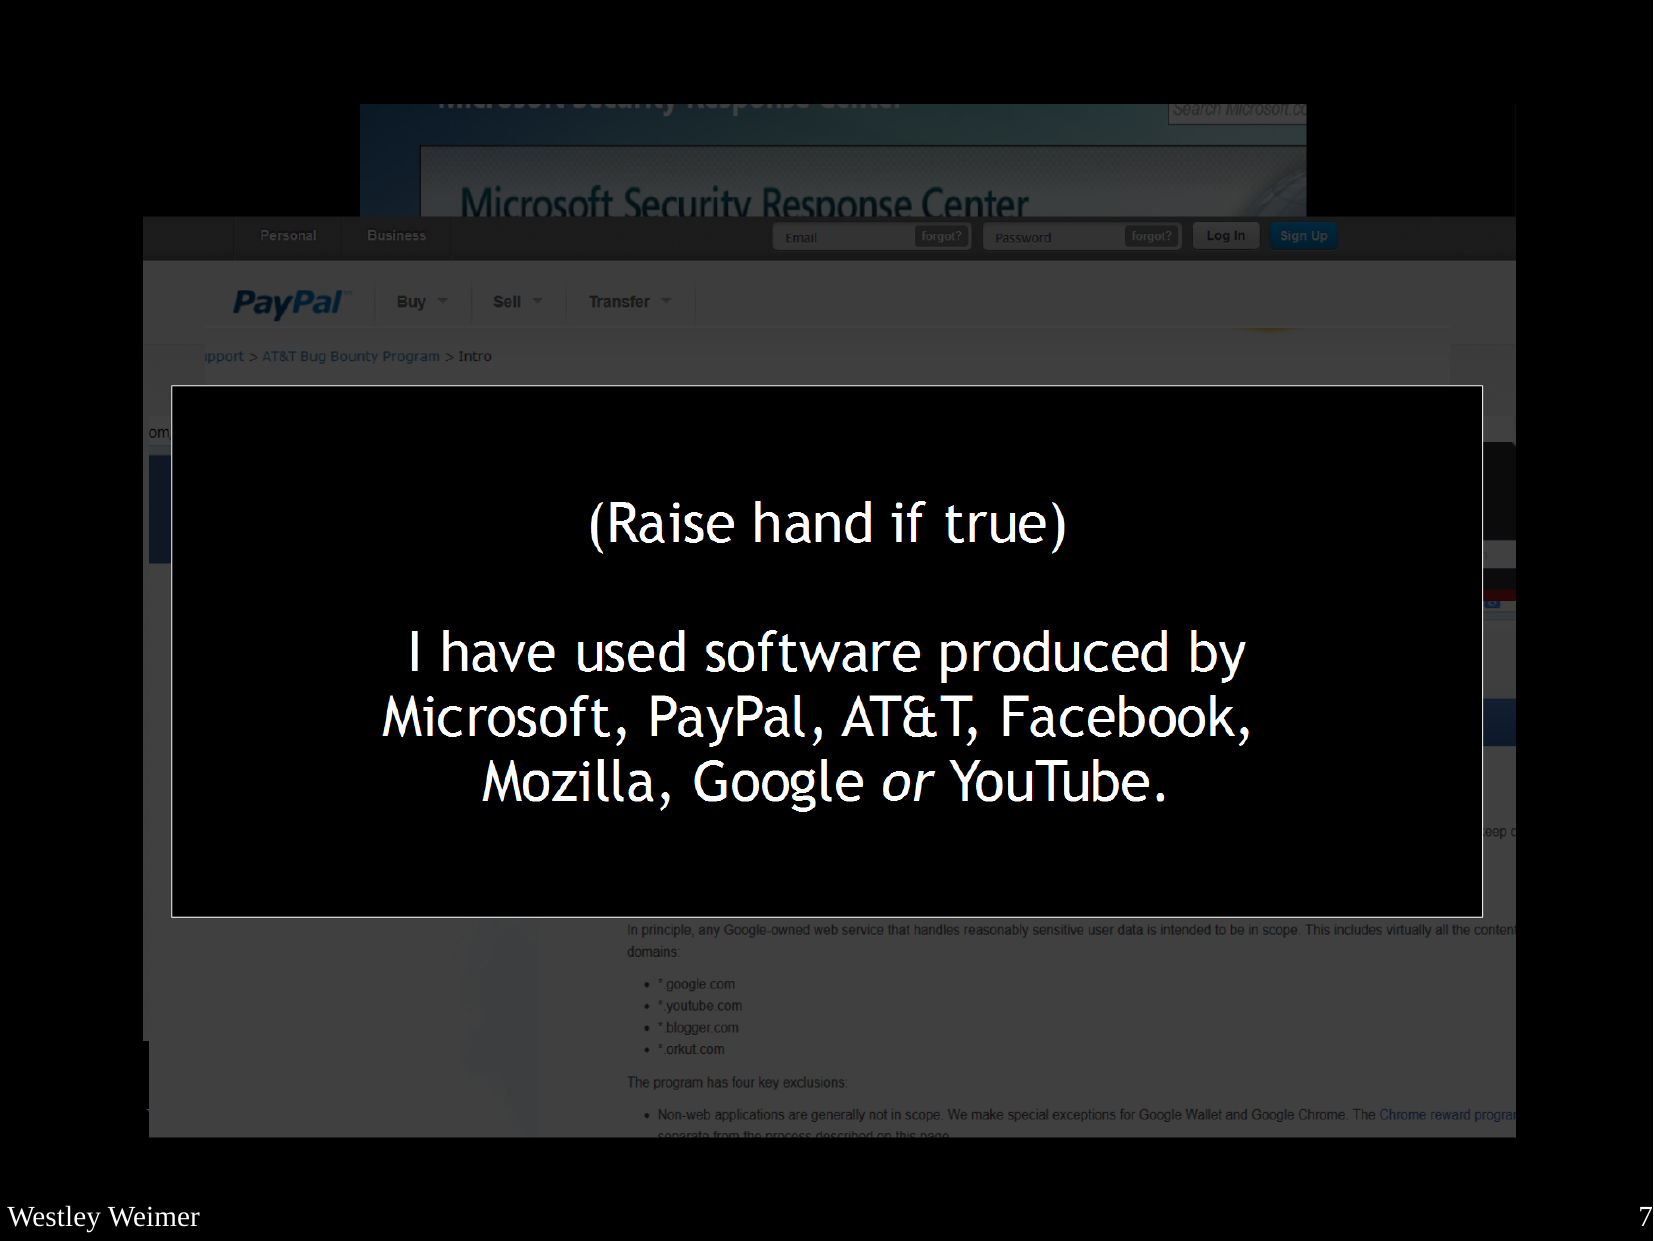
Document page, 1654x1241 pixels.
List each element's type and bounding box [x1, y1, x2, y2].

picture [1, 104, 1653, 1138]
